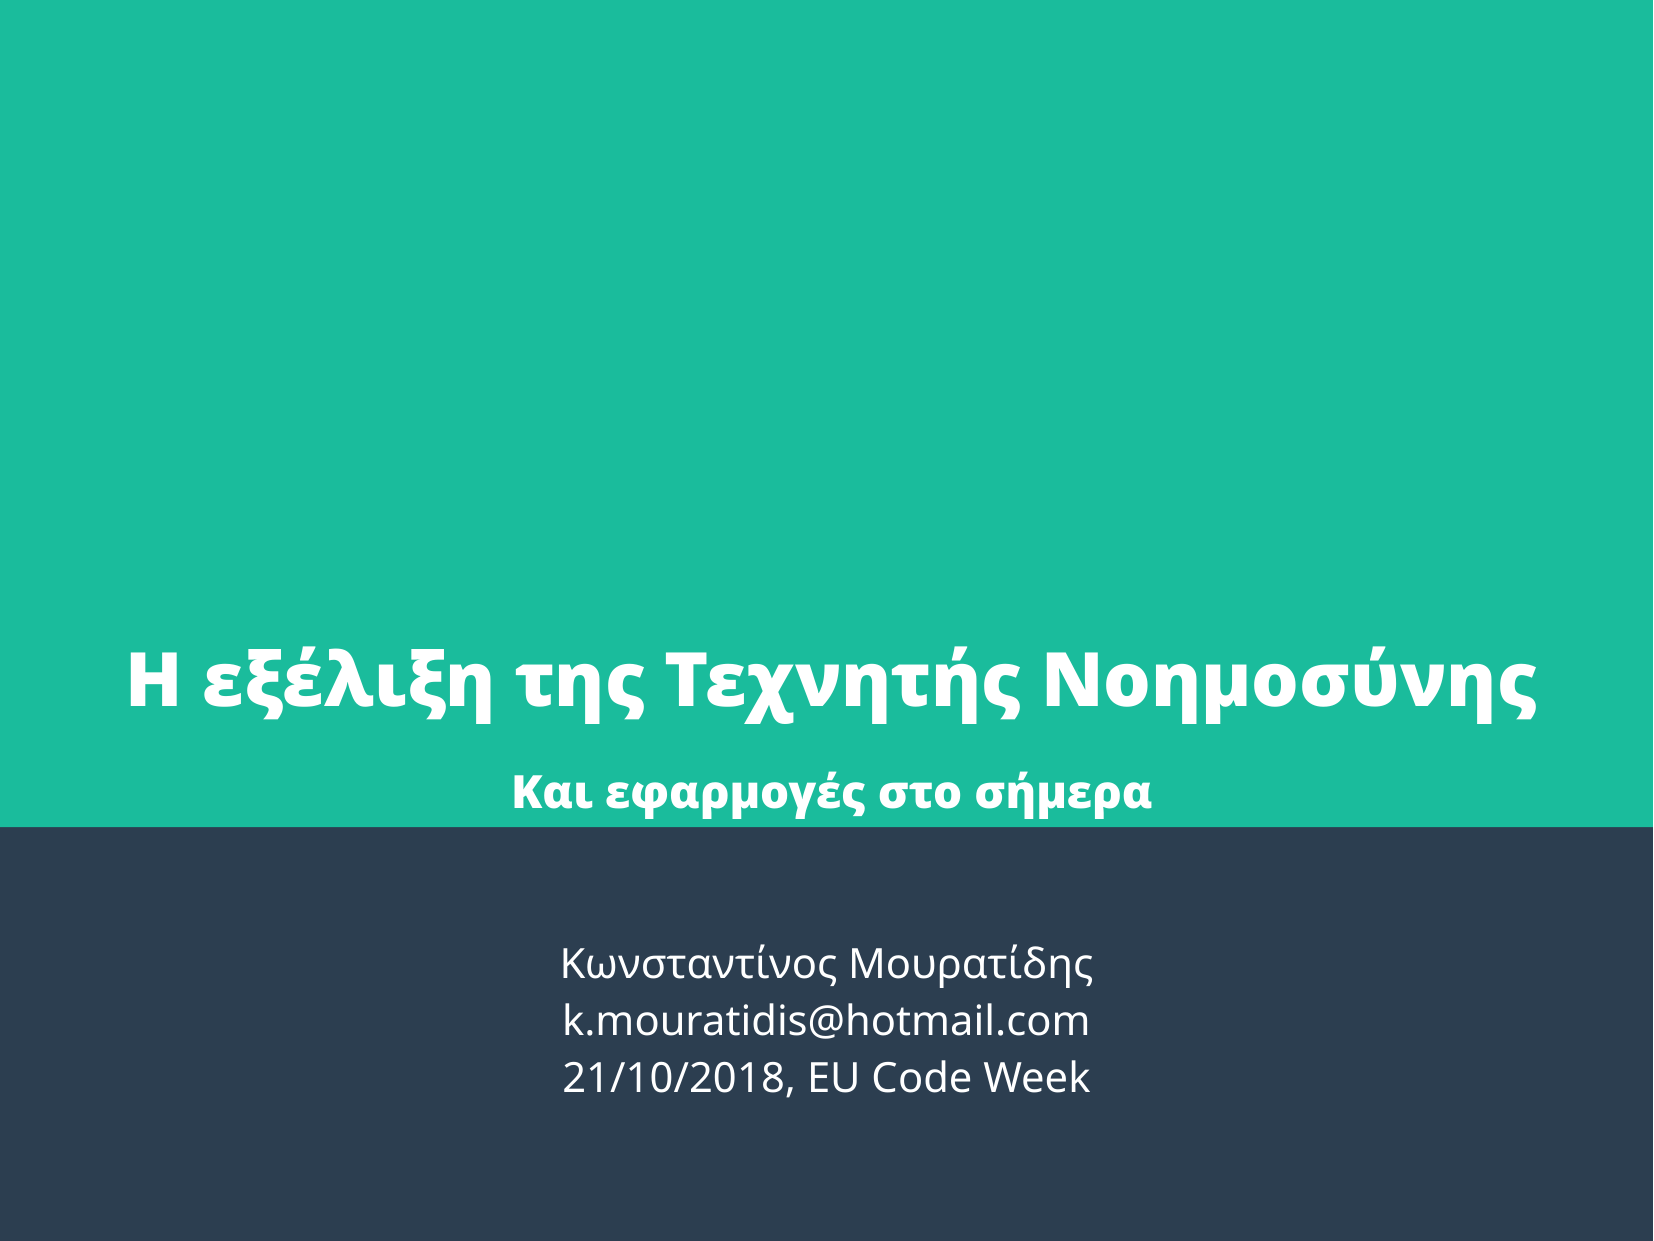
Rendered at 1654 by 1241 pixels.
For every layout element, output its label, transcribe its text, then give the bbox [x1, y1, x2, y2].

subtitle Κωνσταντίνος Μουρατίδης k.mouratidis@hotmail.com 21/10/2018, EU Code Week [58, 856, 1594, 1182]
title Η εξέλιξη της Τεχνητής Νοημοσύνης Και εφαρμογές στο σήμερα [29, 593, 1635, 805]
